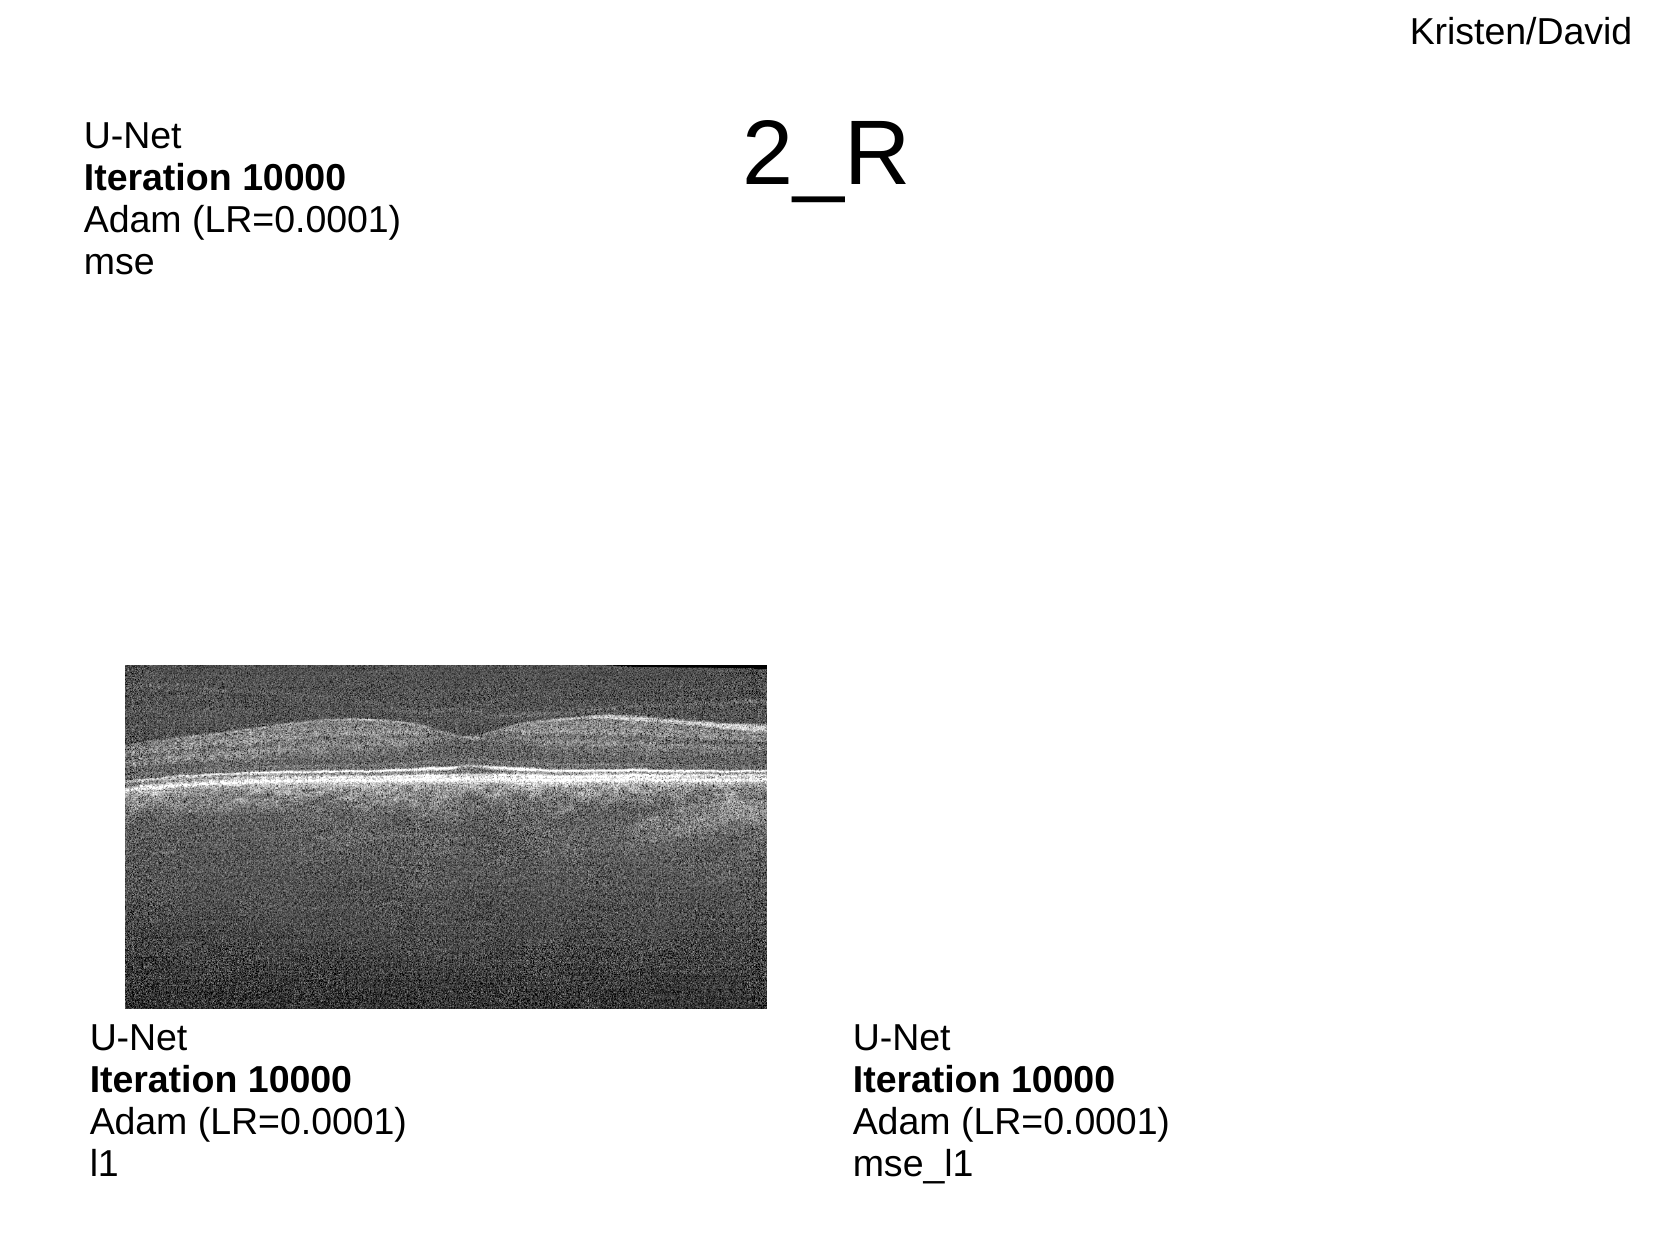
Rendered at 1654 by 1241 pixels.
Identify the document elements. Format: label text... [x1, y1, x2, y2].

text_box Kristen/David [1395, 3, 1648, 61]
text_box U-Net Iteration 10000 Adam (LR=0.0001) mse [69, 107, 416, 291]
picture [125, 665, 767, 1009]
title 2_R [82, 49, 1571, 257]
text_box U-Net Iteration 10000 Adam (LR=0.0001) mse_l1 [838, 1009, 1186, 1192]
text_box U-Net Iteration 10000 Adam (LR=0.0001) l1 [75, 1009, 422, 1192]
